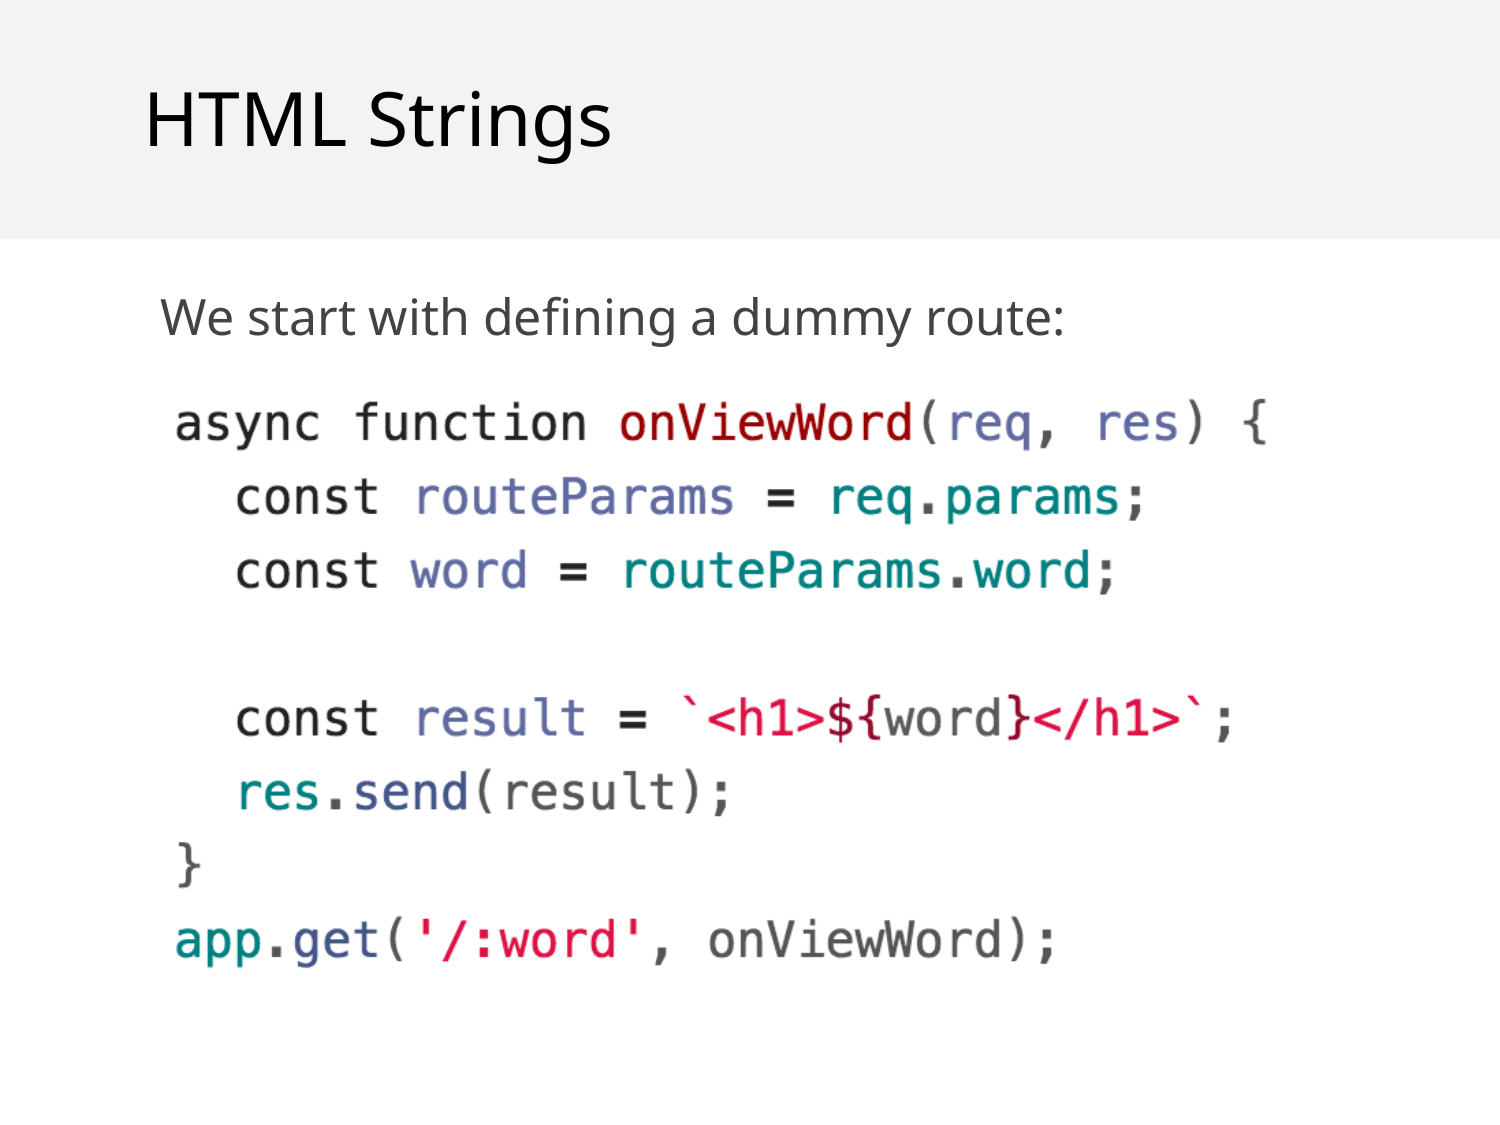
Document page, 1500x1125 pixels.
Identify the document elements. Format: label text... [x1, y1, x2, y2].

list We start with defining a dummy route: [145, 260, 1372, 455]
picture [145, 380, 1285, 1002]
title HTML Strings [128, 56, 1372, 183]
